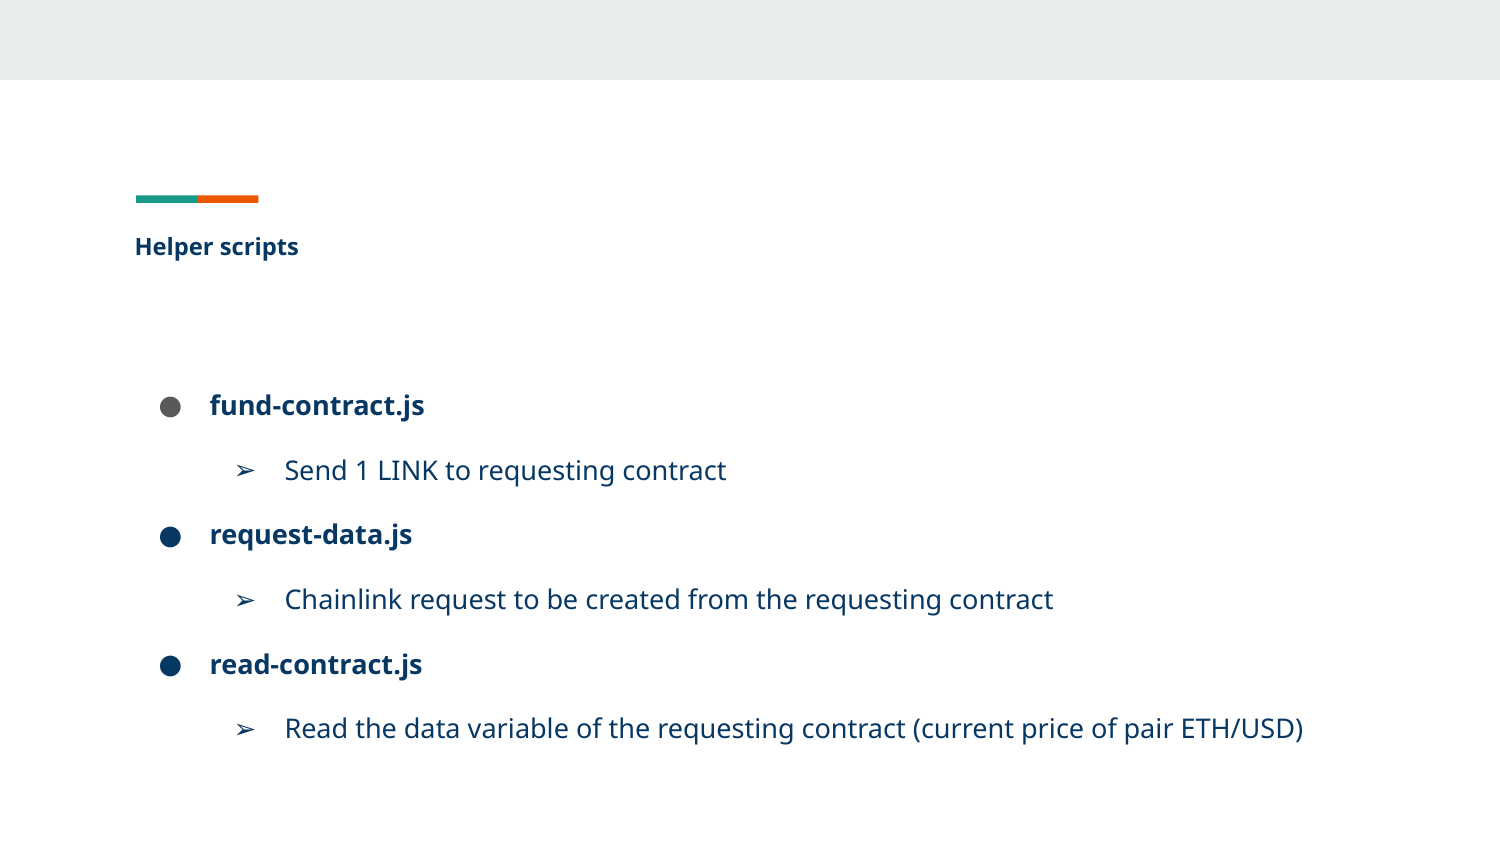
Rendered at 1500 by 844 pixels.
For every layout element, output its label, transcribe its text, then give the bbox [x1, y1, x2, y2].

list fund-contract.js Send 1 LINK to requesting contract request-data.js Chainlink request to be created from the requesting contract read-contract.js Read the data variable of the requesting contract (current price of pair ETH/USD) [119, 341, 1381, 803]
title Helper scripts [119, 216, 1381, 305]
